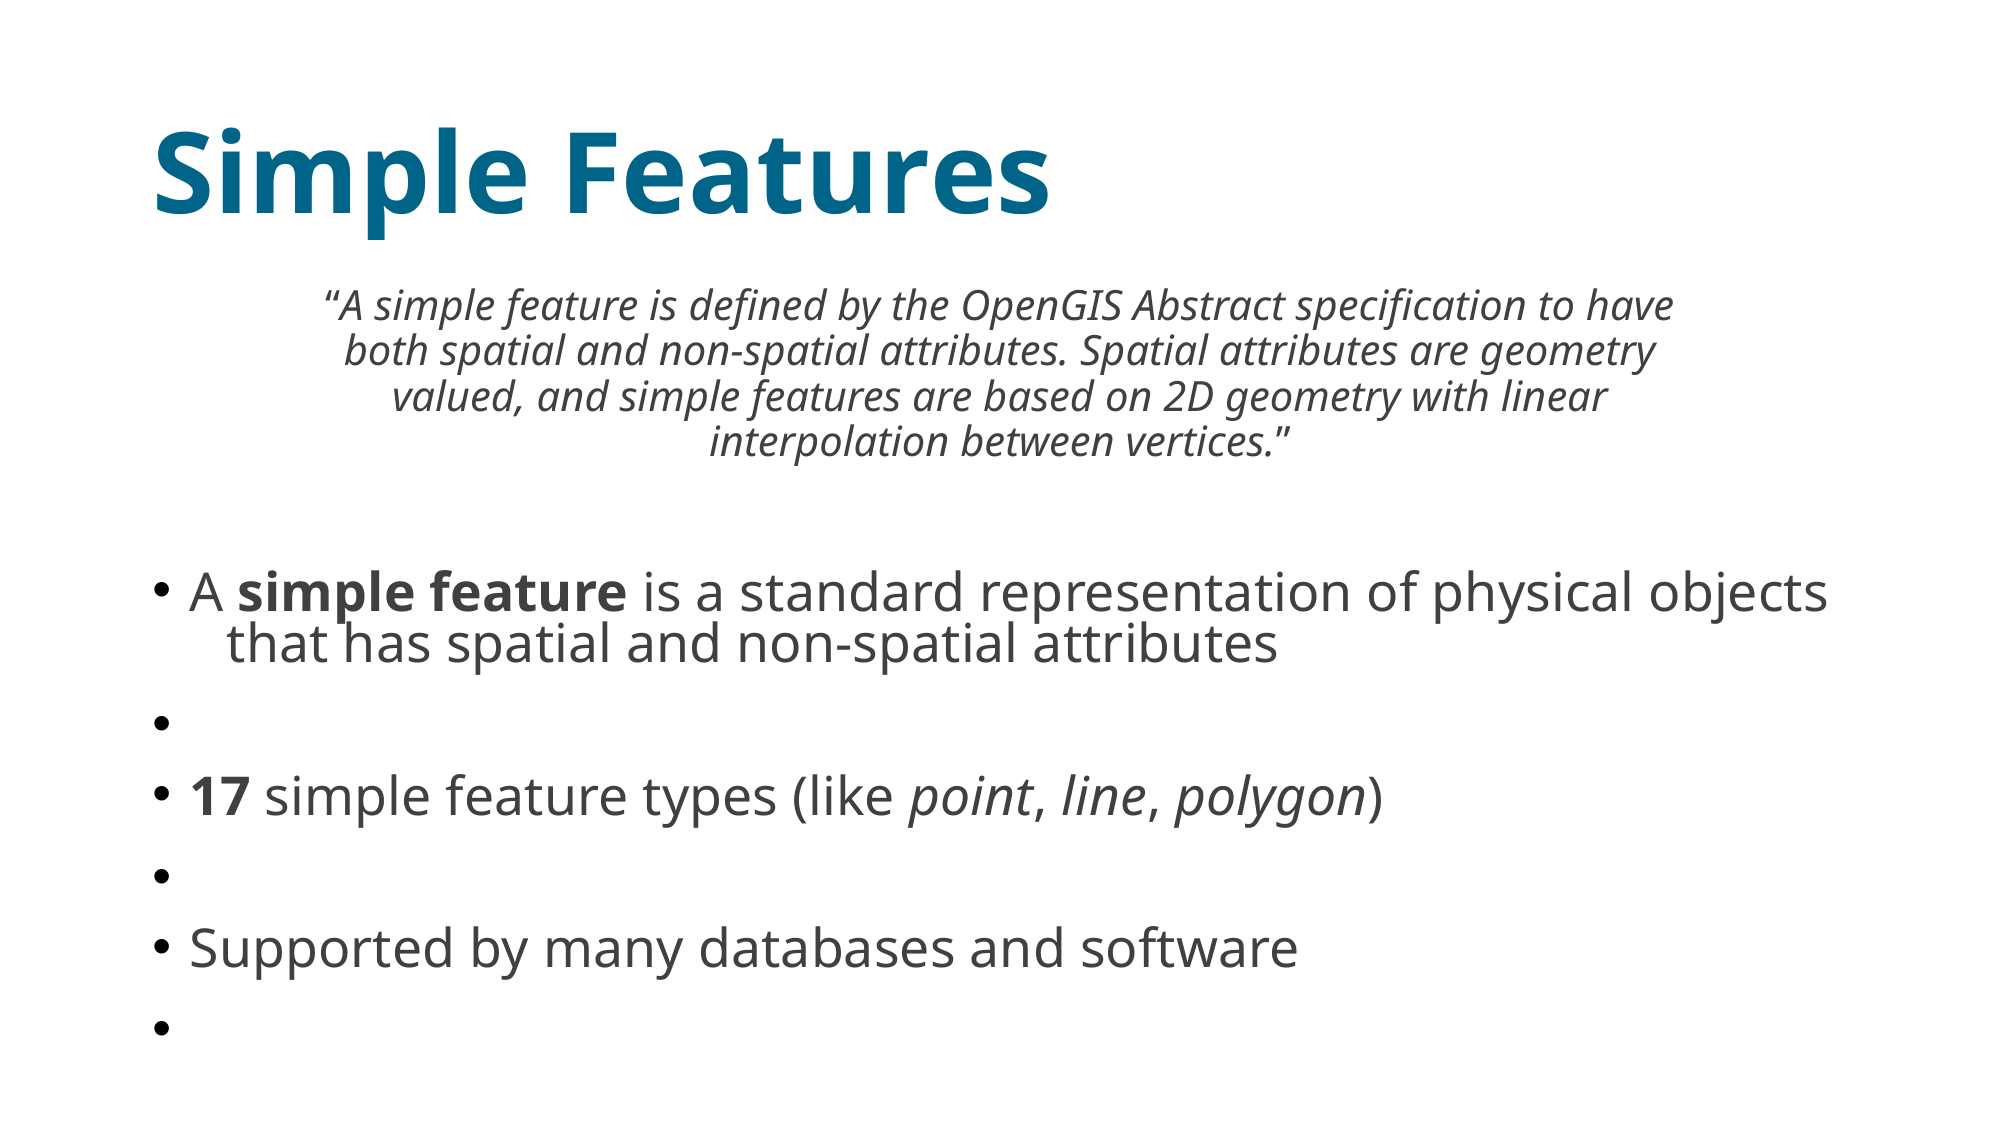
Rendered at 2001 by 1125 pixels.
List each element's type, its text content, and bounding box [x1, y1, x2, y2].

text_box “A simple feature is defined by the OpenGIS Abstract specification to have both spatial and non-spatial attributes. Spatial attributes are geometry valued, and simple features are based on 2D geometry with linear interpolation between vertices.” [271, 277, 1729, 483]
title Simple Features [137, 59, 1863, 278]
list A simple feature is a standard representation of physical objects that has spatial and non-spatial attributes 17 simple feature types (like point, line, polygon) Supported by many databases and software [137, 562, 1863, 988]
